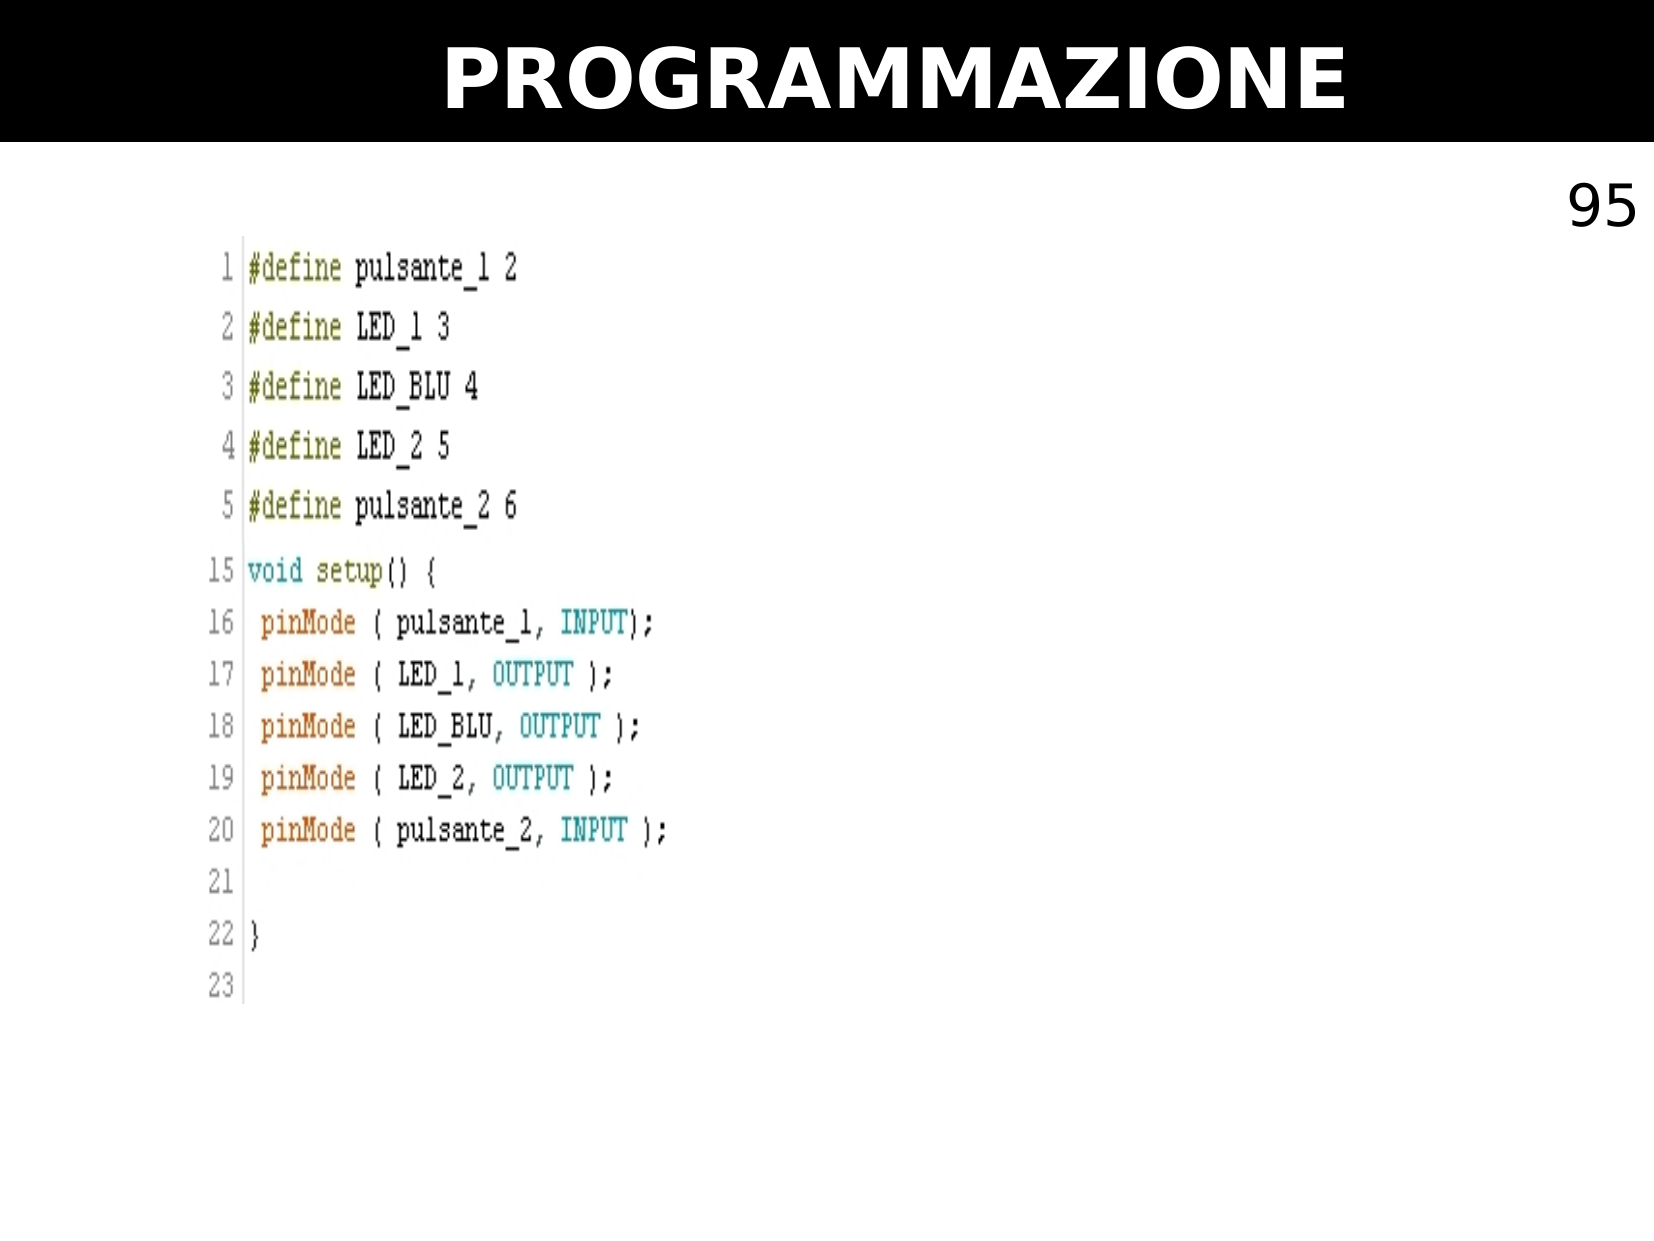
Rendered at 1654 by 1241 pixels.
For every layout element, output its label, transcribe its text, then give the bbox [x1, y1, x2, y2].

picture [177, 236, 1501, 1004]
text_box 95 [1551, 165, 1654, 249]
text_box [0, 0, 1654, 142]
text_box PROGRAMMAZIONE [425, 23, 1366, 136]
